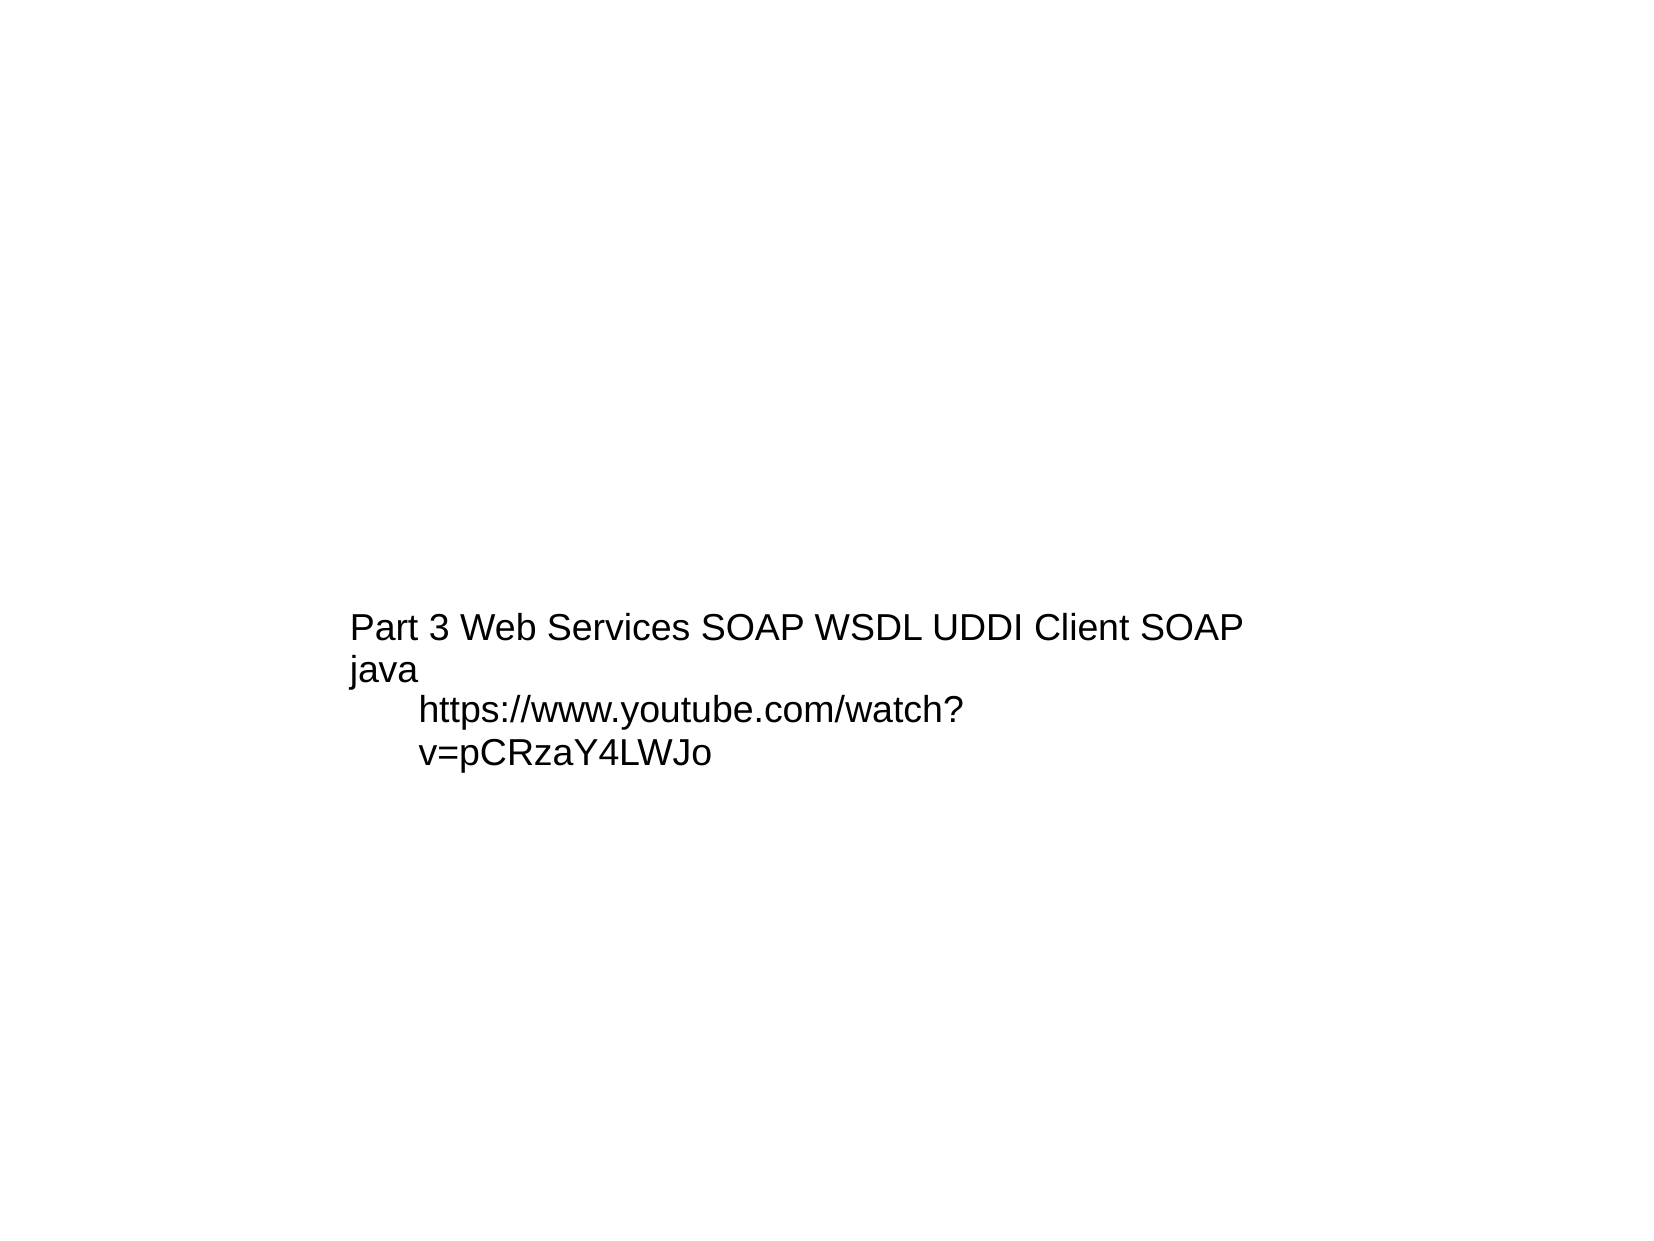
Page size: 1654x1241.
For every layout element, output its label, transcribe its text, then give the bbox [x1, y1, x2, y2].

text_box Part 3 Web Services SOAP WSDL UDDI Client SOAP java [335, 598, 1338, 656]
text_box https://www.youtube.com/watch?v=pCRzaY4LWJo [403, 681, 1270, 739]
